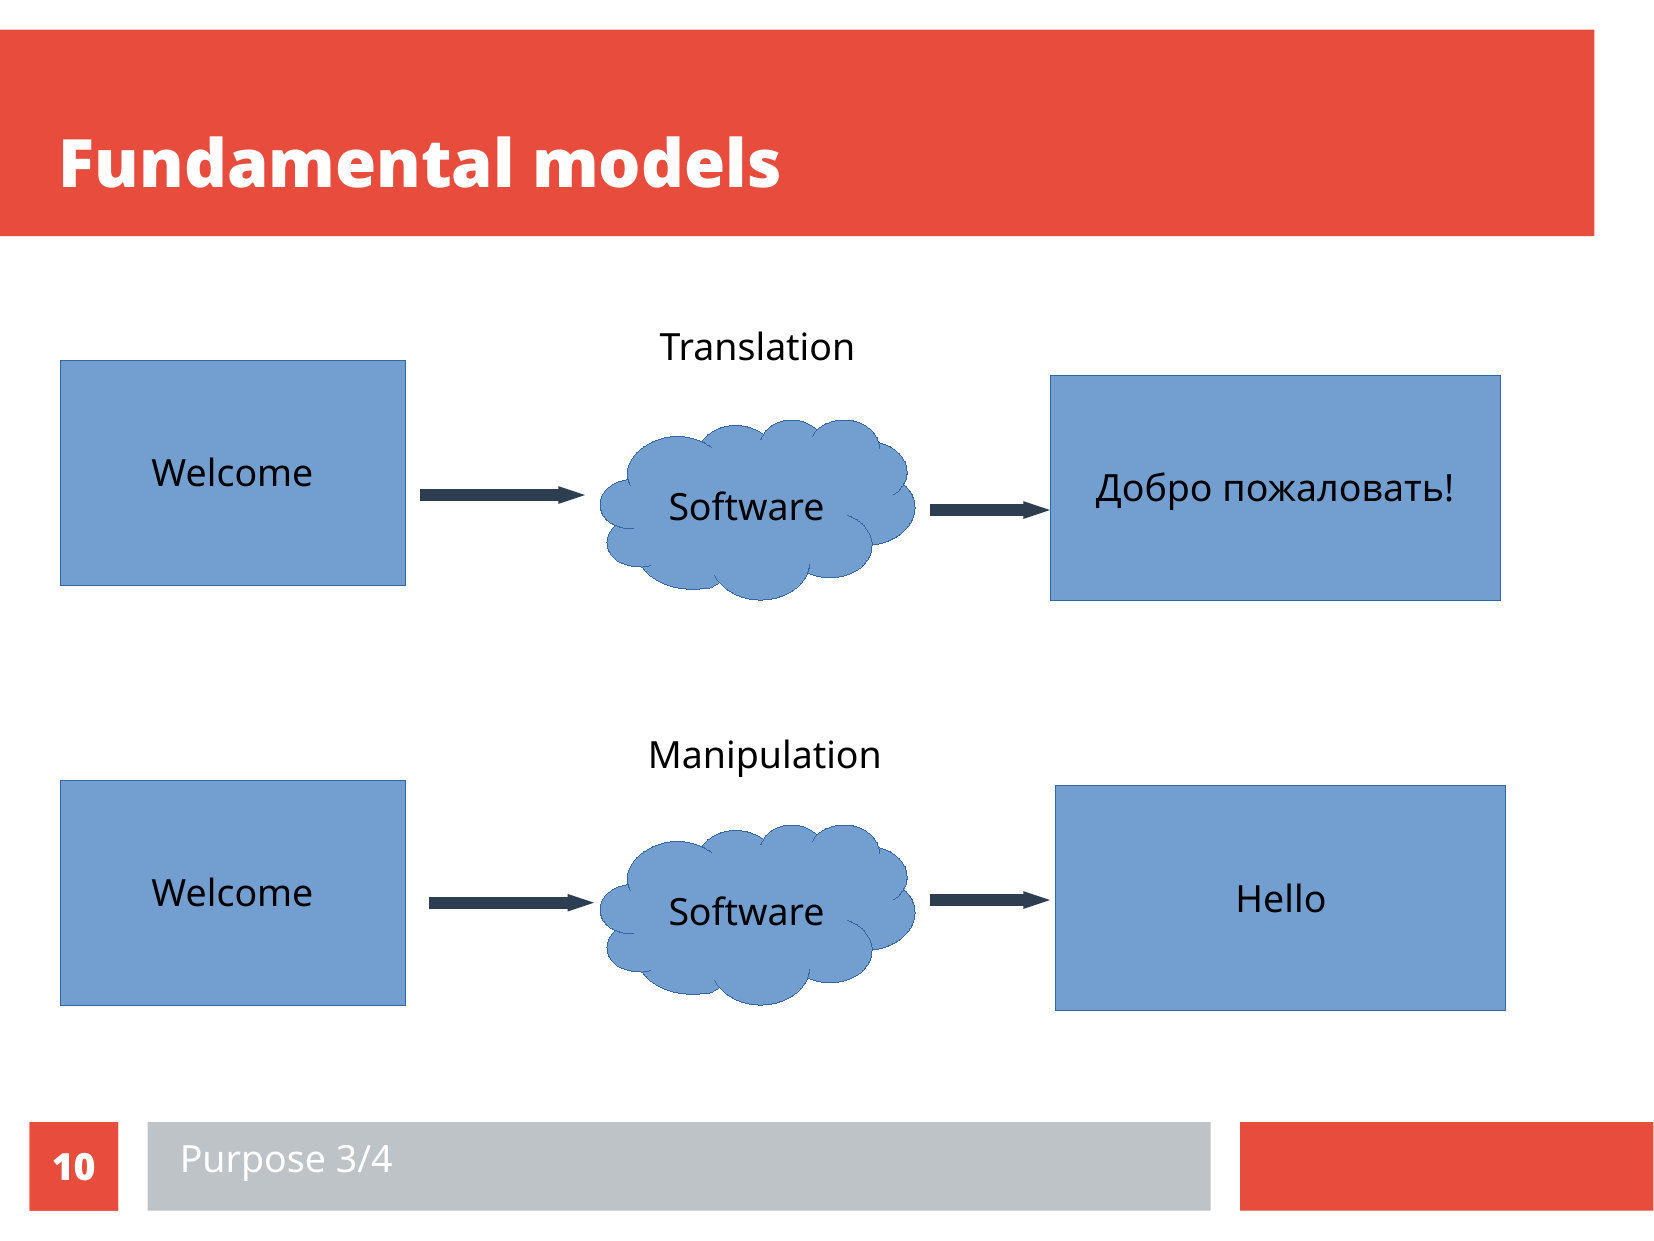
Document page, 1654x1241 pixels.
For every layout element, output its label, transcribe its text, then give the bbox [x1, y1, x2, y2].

text_box Manipulation [555, 721, 976, 781]
text_box Software [600, 825, 916, 1006]
text_box Welcome [60, 780, 406, 1006]
title Fundamental models [59, 59, 1595, 207]
text_box Welcome [60, 360, 406, 586]
text_box Добро пожаловать! [1050, 375, 1501, 601]
text_box Hello [1055, 785, 1506, 1011]
text_box Purpose 3/4 [165, 1125, 736, 1184]
text_box Software [600, 420, 916, 601]
text_box Translation [390, 313, 1126, 372]
